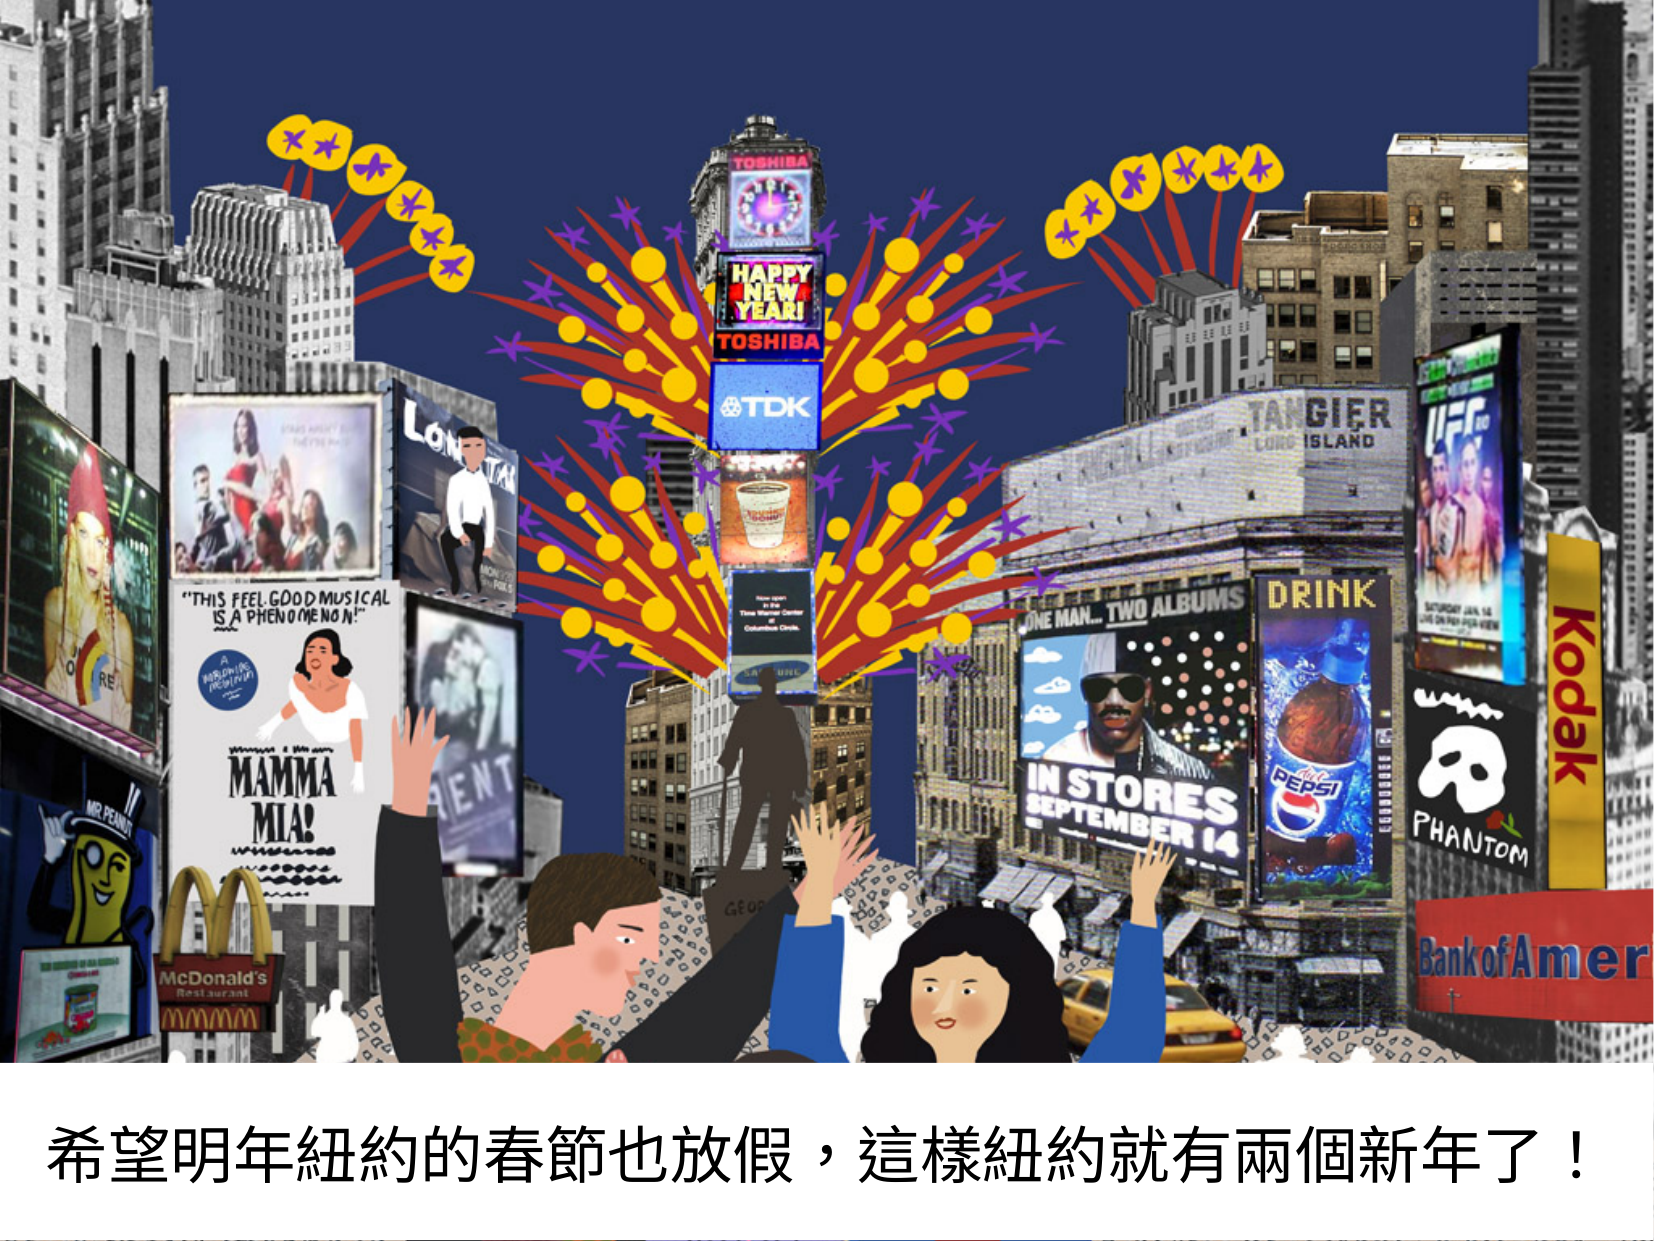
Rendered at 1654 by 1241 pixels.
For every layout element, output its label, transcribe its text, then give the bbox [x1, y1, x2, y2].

title 希望明年紐約的春節也放假，這樣紐約就有兩個新年了！ [0, 1062, 1654, 1241]
picture [0, 0, 1654, 1062]
